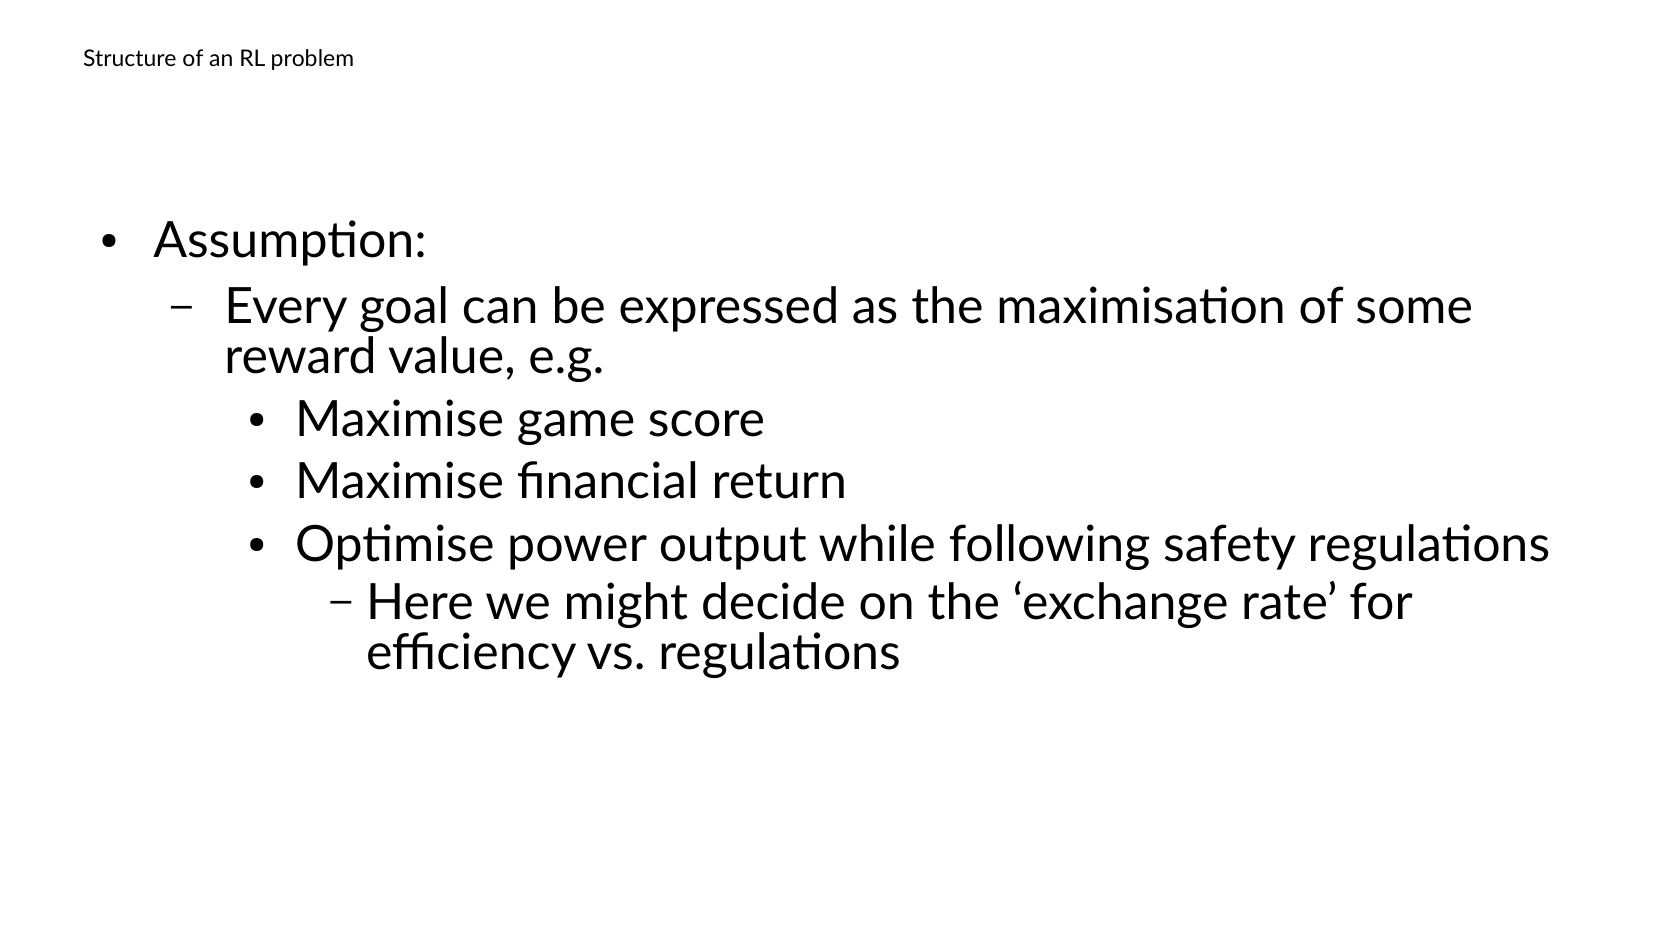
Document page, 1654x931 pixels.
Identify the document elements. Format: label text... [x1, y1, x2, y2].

list Assumption: Every goal can be expressed as the maximisation of some reward value, e.g. Maximise game score Maximise financial return Optimise power output while following safety regulations Here we might decide on the ‘exchange rate’ for efficiency vs. regulations [82, 217, 1571, 839]
title Structure of an RL problem [83, 0, 1571, 119]
